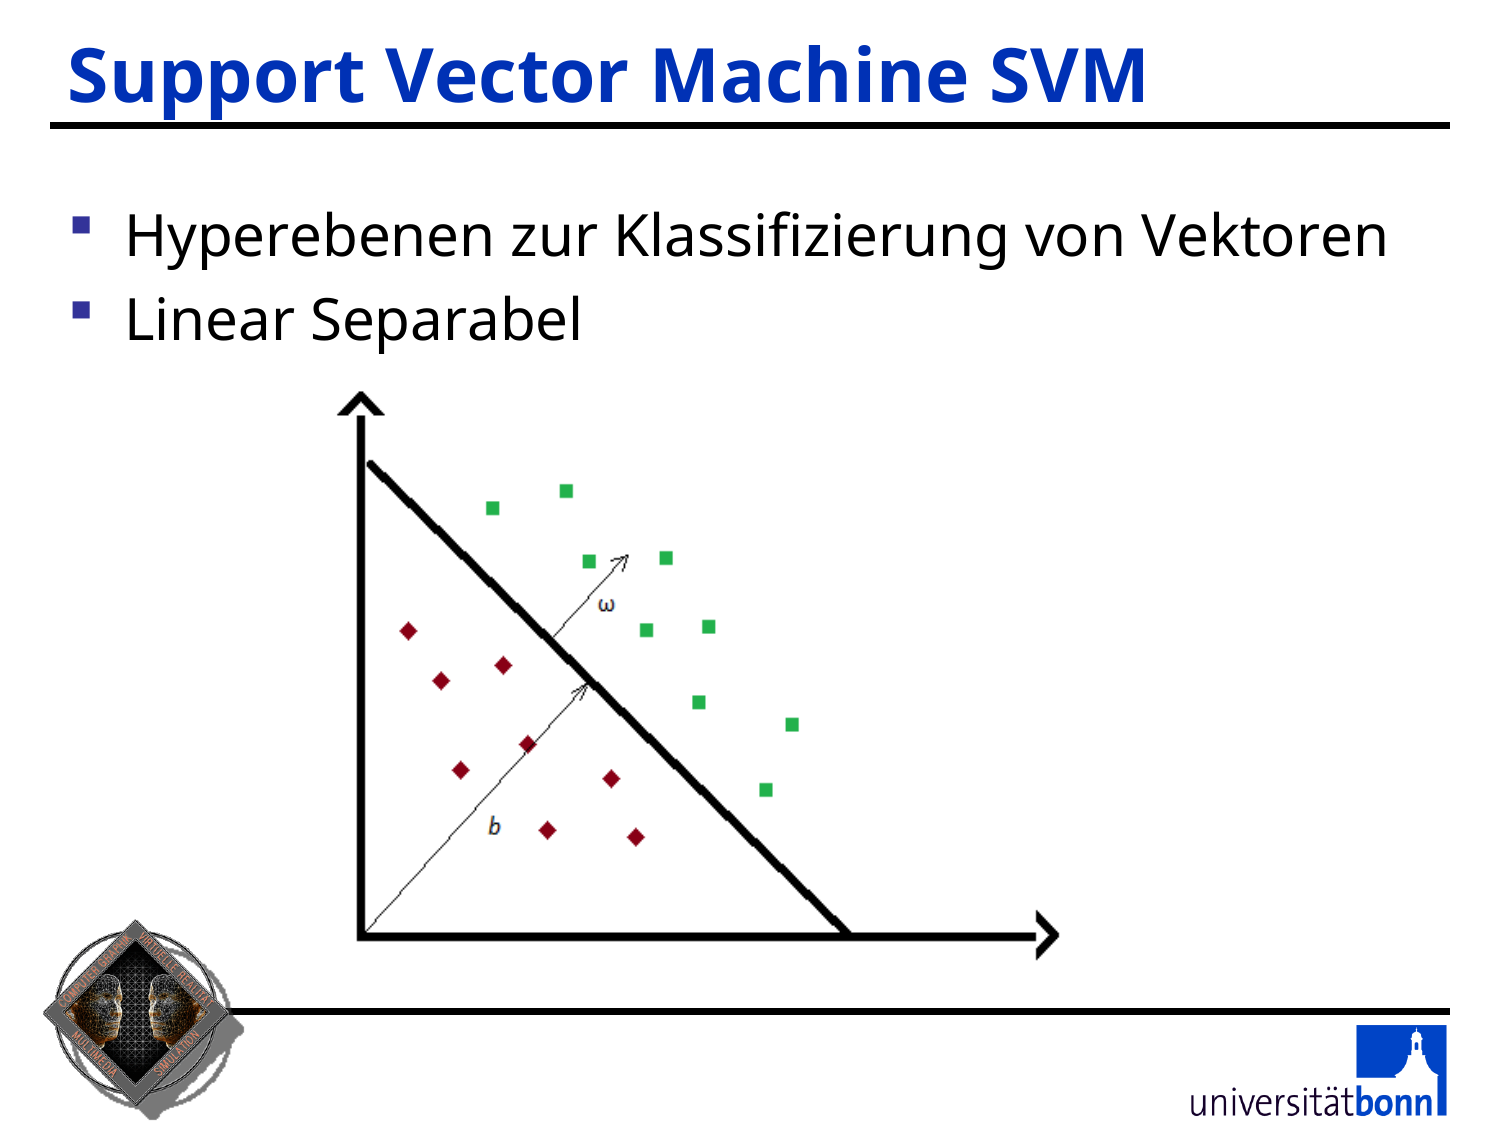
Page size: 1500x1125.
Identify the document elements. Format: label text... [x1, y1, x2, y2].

picture [295, 354, 1146, 993]
picture [41, 917, 229, 1106]
title Support Vector Machine SVM [53, 18, 1447, 126]
picture [1189, 1023, 1448, 1117]
list Hyperebenen zur Klassifizierung von Vektoren Linear Separabel [53, 189, 1430, 372]
